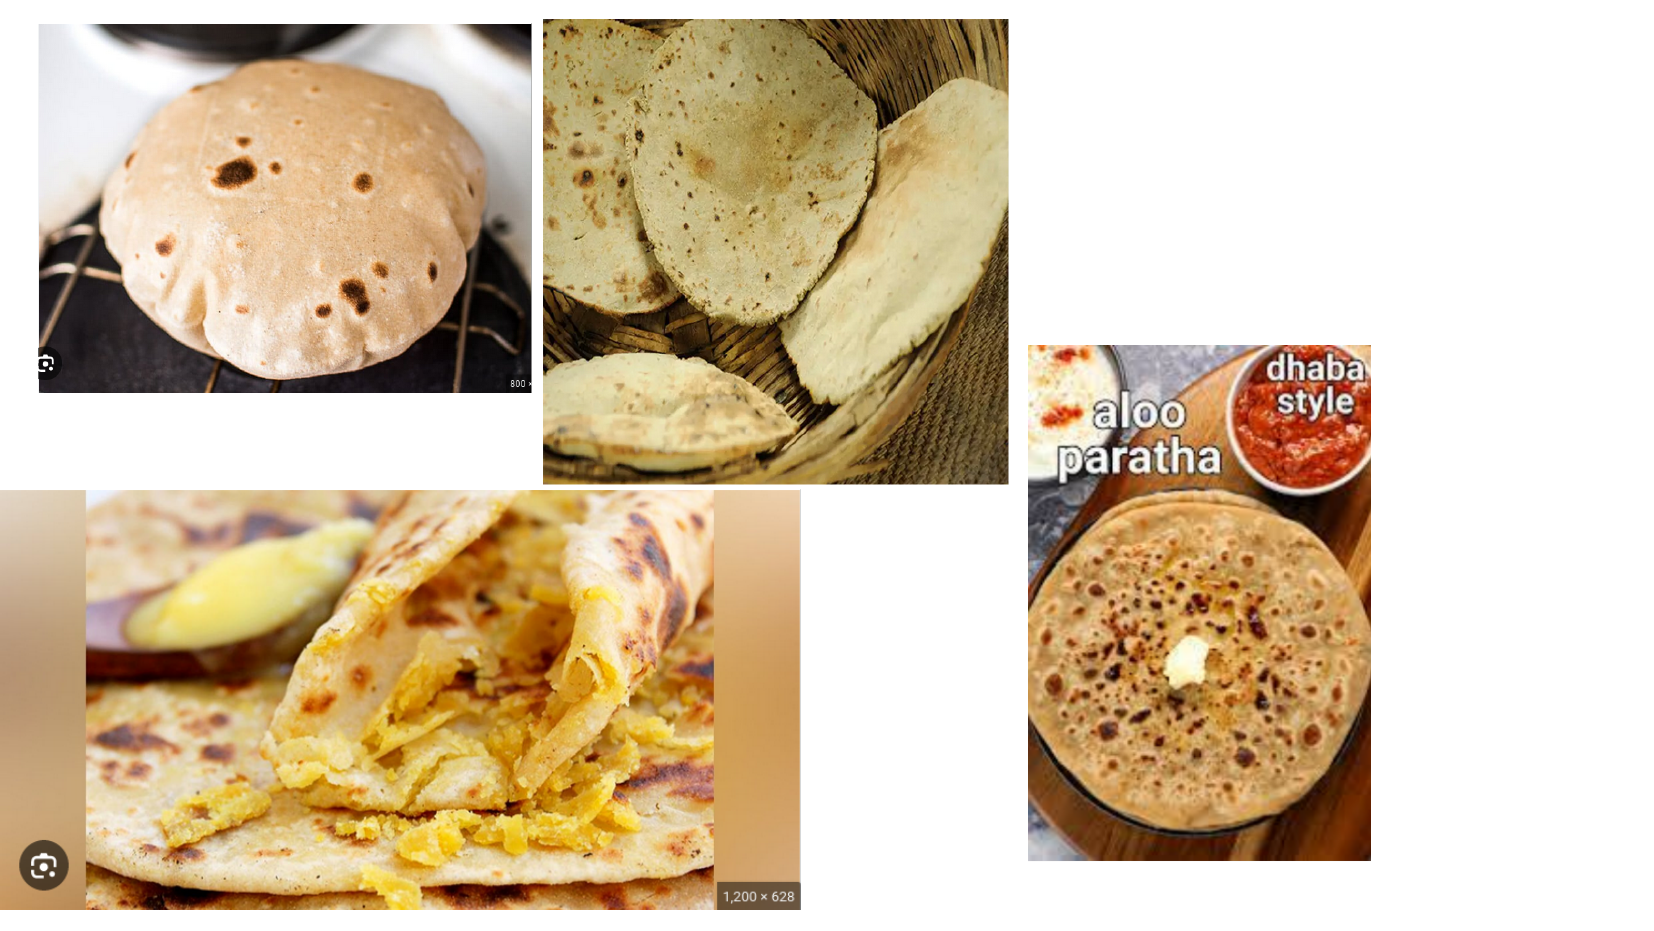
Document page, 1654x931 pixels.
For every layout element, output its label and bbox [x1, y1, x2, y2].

picture [1028, 345, 1371, 863]
picture [0, 489, 802, 910]
picture [543, 19, 1009, 485]
picture [38, 23, 532, 393]
